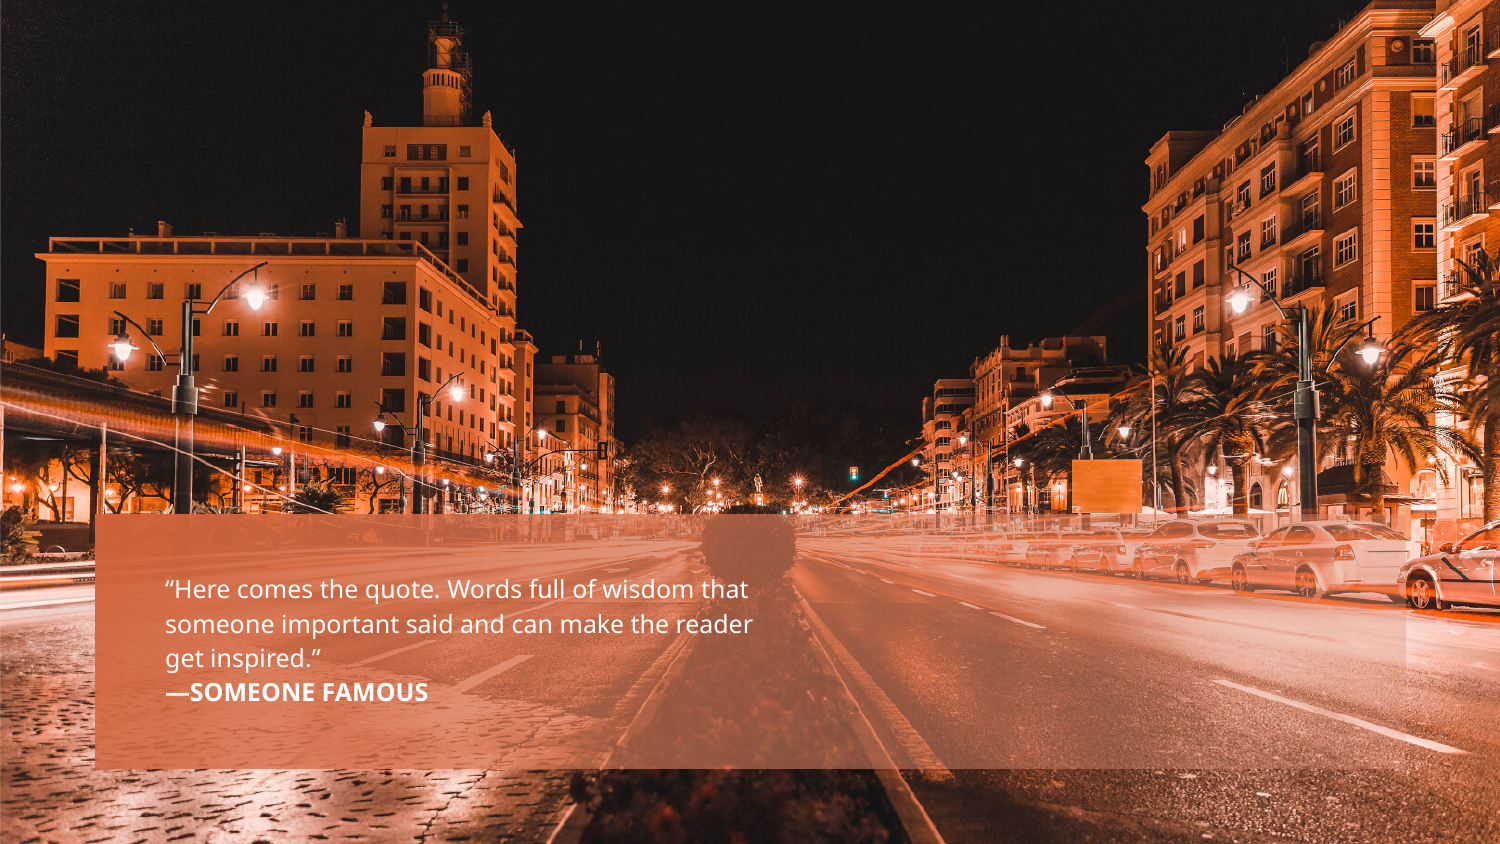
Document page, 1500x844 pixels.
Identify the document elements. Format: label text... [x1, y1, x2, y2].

picture [0, 0, 1500, 844]
subtitle —SOMEONE FAMOUS [150, 656, 449, 692]
subtitle “Here comes the quote. Words full of wisdom that someone important said and can make the reader get inspired.” [150, 554, 800, 659]
text_box [95, 514, 1406, 769]
